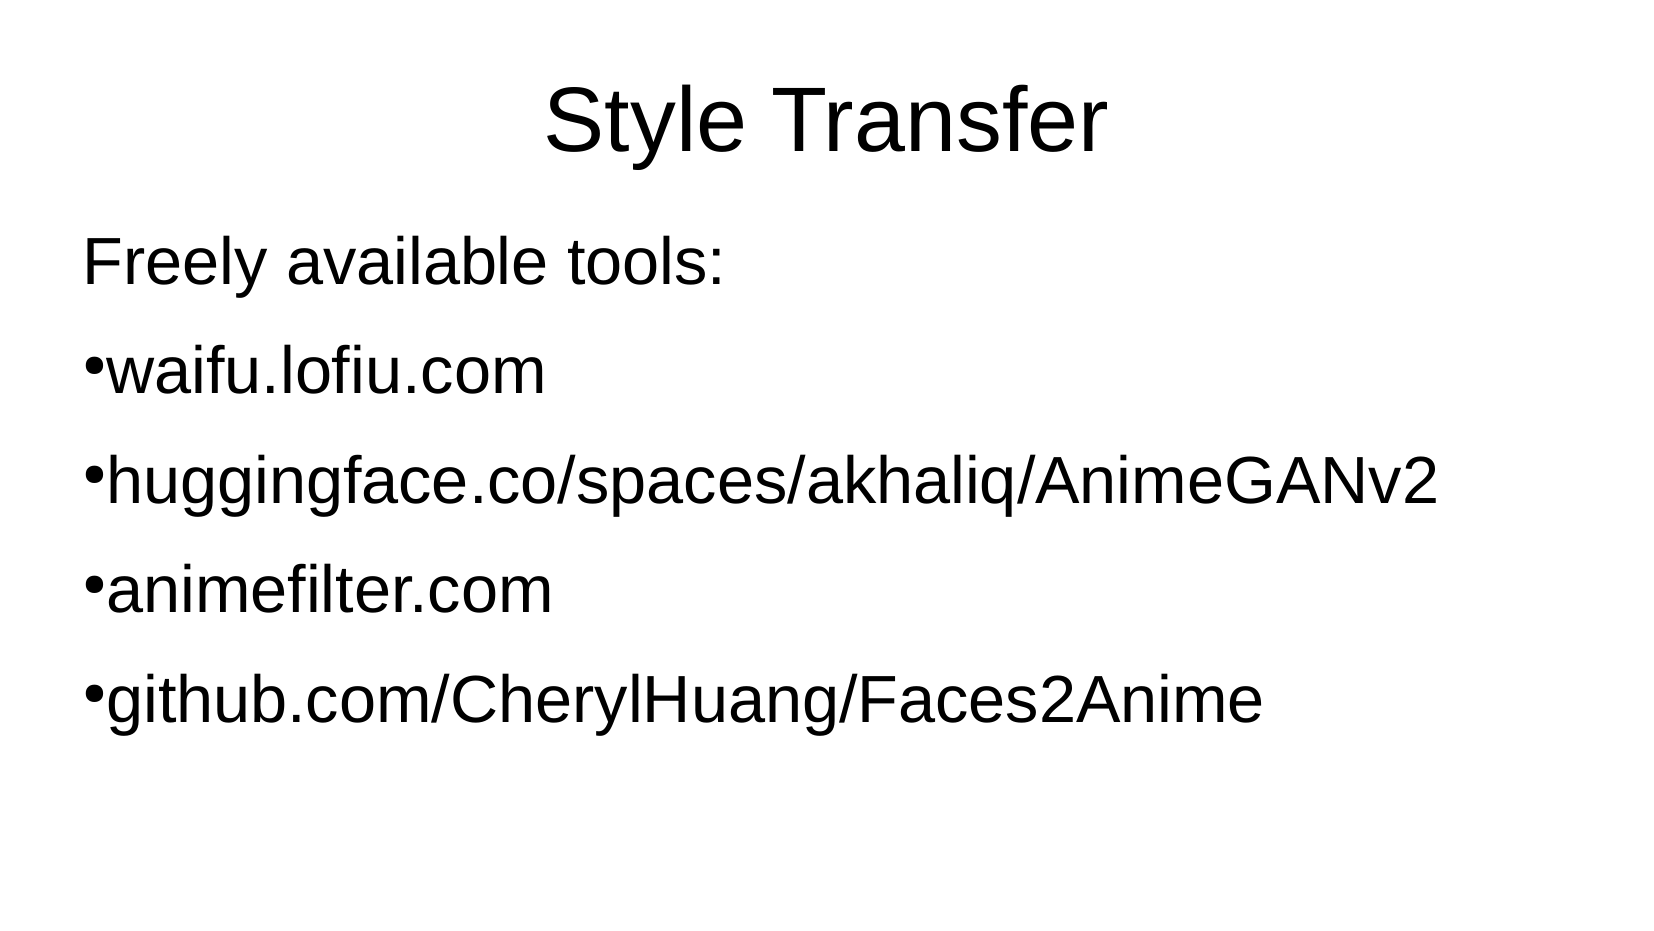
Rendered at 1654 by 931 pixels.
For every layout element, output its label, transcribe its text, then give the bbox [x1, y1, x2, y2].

title Style Transfer [82, 37, 1571, 193]
list Freely available tools: waifu.lofiu.com huggingface.co/spaces/akhaliq/AnimeGANv2 animefilter.com github.com/CherylHuang/Faces2Anime [82, 217, 1571, 758]
